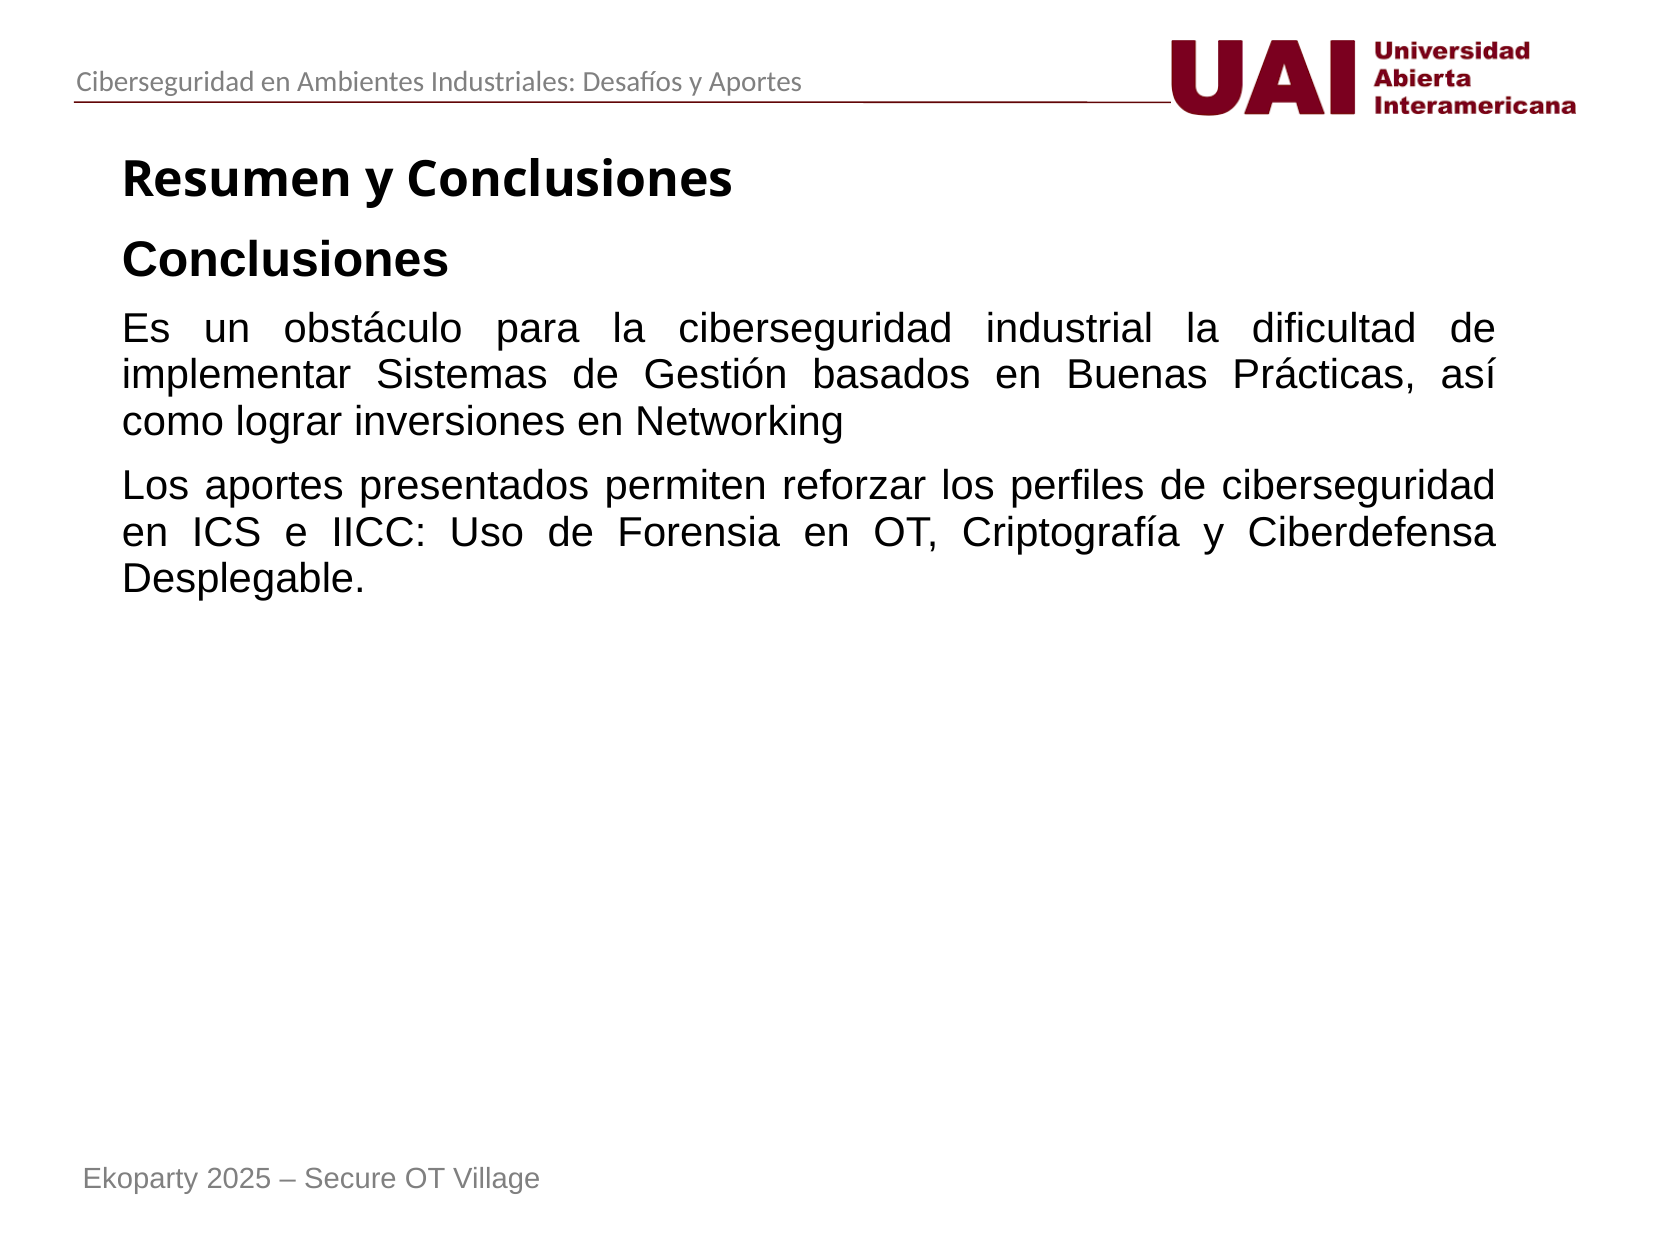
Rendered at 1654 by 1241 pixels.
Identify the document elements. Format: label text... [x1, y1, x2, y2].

text_box Resumen y Conclusiones [106, 135, 1516, 219]
picture [1171, 40, 1577, 116]
text_box Conclusiones Es un obstáculo para la ciberseguridad industrial la dificultad de implementar Sistemas de Gestión basados en Buenas Prácticas, así como lograr inversiones en Networking Los aportes presentados permiten reforzar los perfiles de ciberseguridad en ICS e IICC: Uso de Forensia en OT, Criptografía y Ciberdefensa Desplegable. [107, 223, 1512, 1089]
